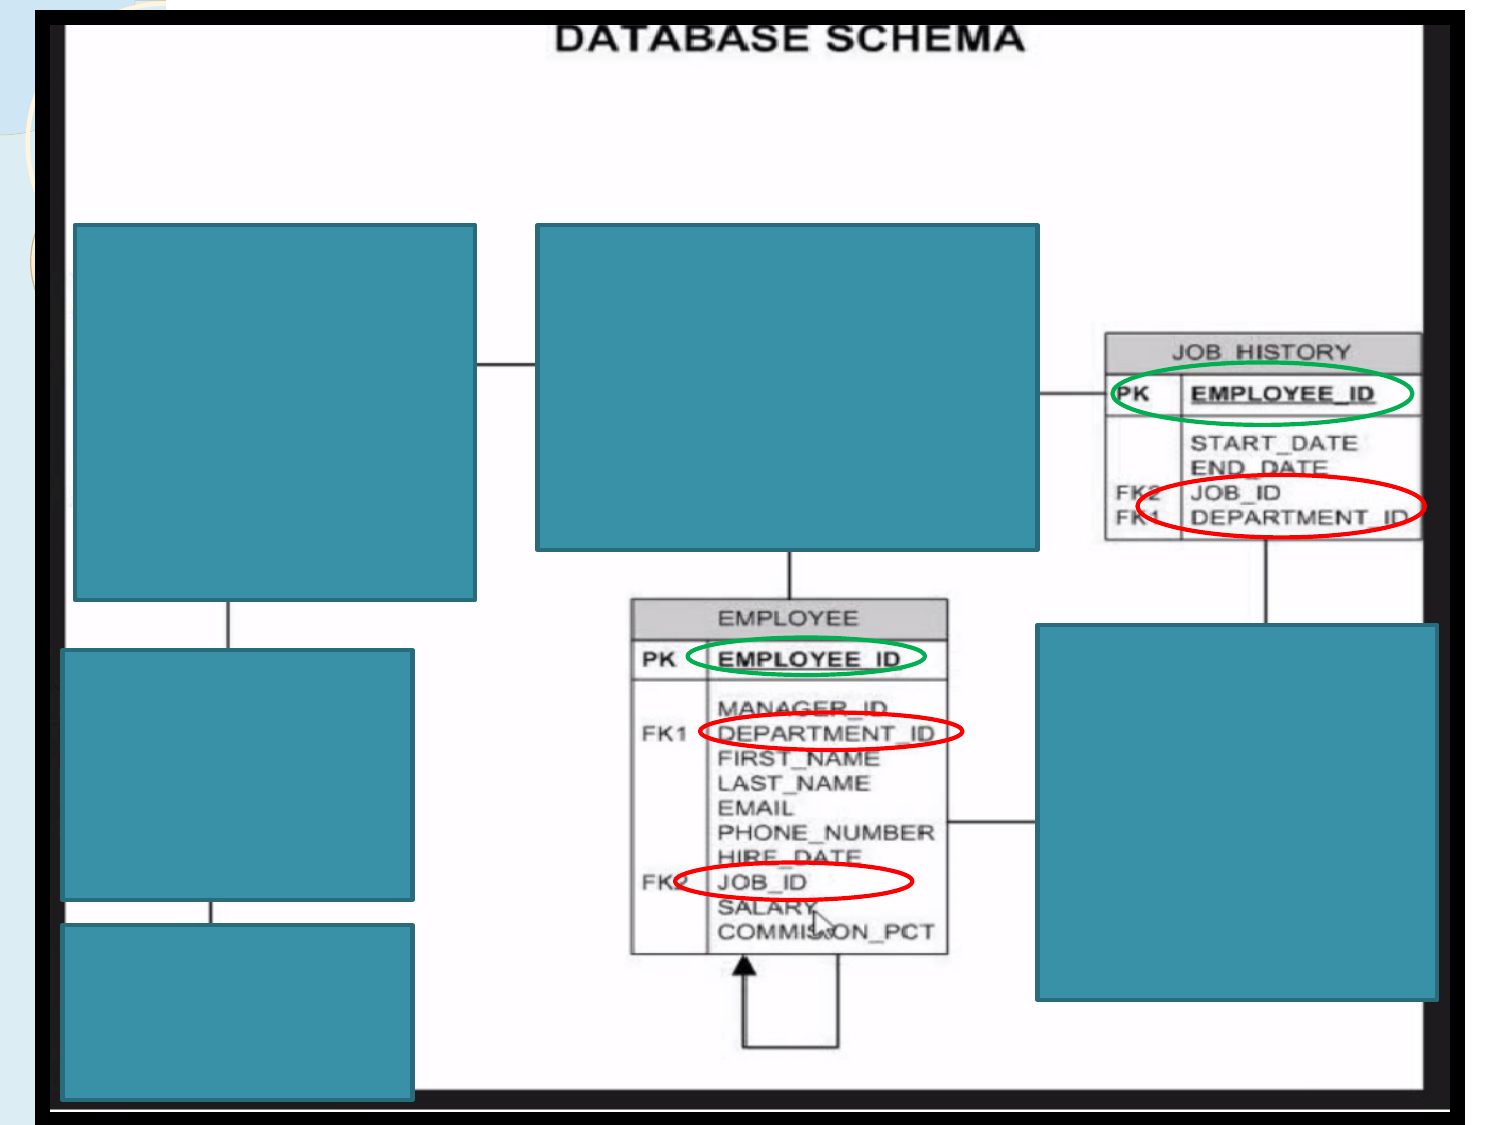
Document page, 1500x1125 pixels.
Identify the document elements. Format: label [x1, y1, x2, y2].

text_box [1037, 624, 1438, 1000]
text_box [537, 224, 1038, 550]
text_box [75, 224, 475, 600]
text_box [62, 924, 413, 1100]
picture [50, 24, 1450, 1113]
text_box [62, 650, 413, 900]
